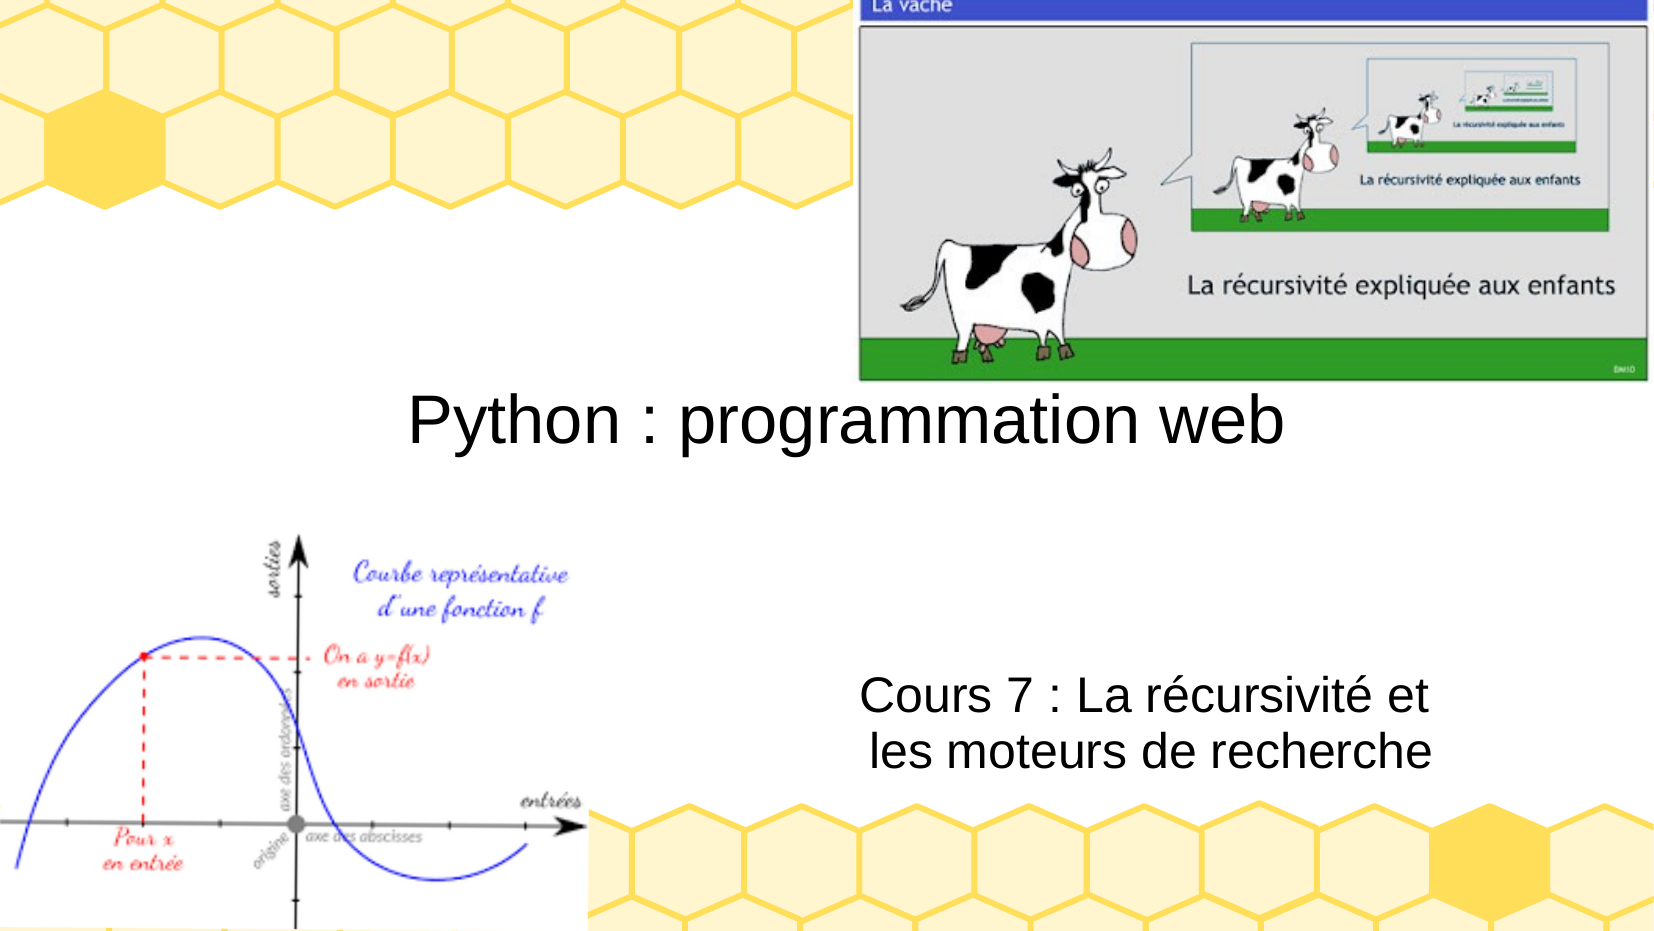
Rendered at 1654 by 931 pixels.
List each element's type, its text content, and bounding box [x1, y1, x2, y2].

picture [0, 530, 591, 931]
subtitle Cours 7 : La récursivité et les moteurs de recherche [589, 649, 1654, 798]
picture [853, 0, 1654, 384]
title Python : programmation web [118, 354, 1595, 562]
